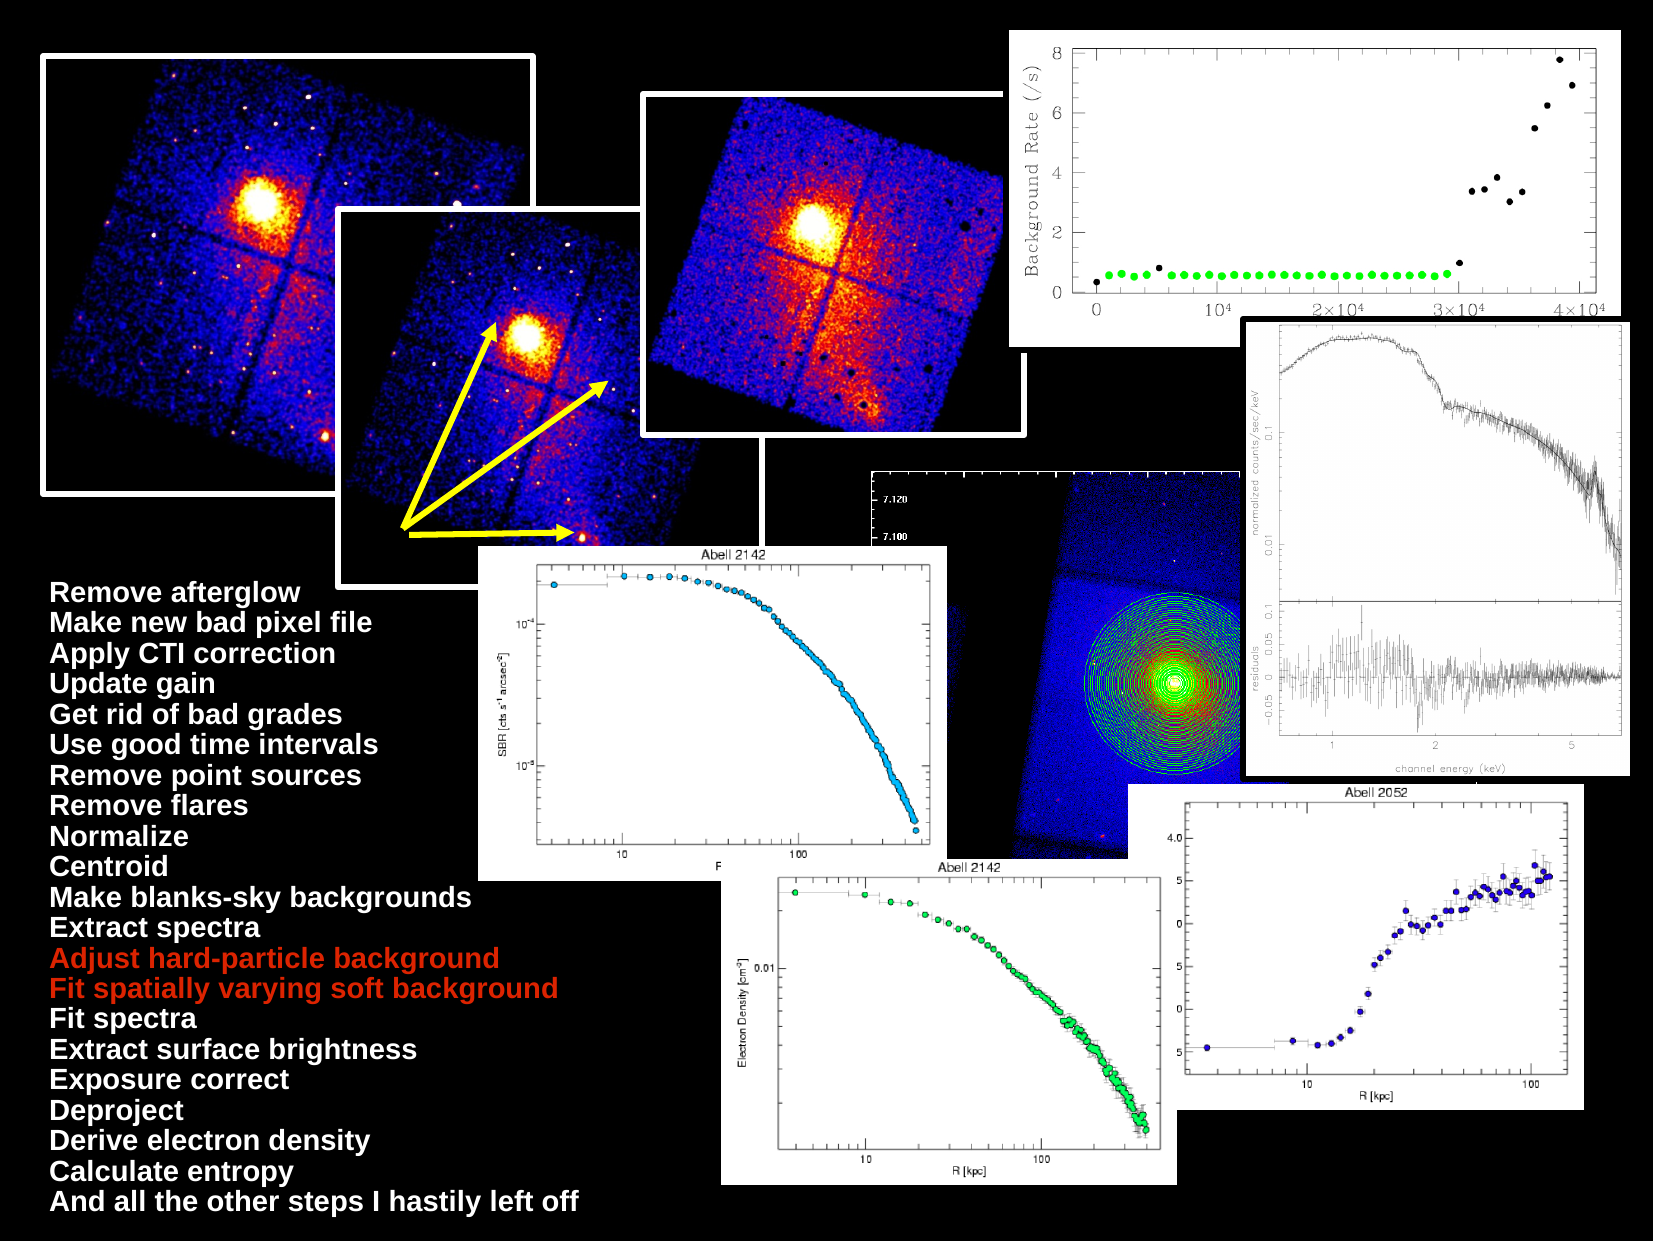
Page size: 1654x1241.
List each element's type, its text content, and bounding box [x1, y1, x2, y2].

text_box Remove afterglow Make new bad pixel file Apply CTI correction Update gain Get rid of bad grades Use good time intervals Remove point sources Remove flares Normalize Centroid Make blanks-sky backgrounds Extract spectra Adjust hard-particle background Fit spatially varying soft background Fit spectra Extract surface brightness Exposure correct Deproject Derive electron density Calculate entropy And all the other steps I hastily left off [23, 567, 572, 1057]
picture [646, 96, 1022, 432]
picture [46, 59, 530, 491]
picture [1009, 29, 1622, 347]
picture [1246, 321, 1630, 777]
picture [341, 212, 1584, 1185]
